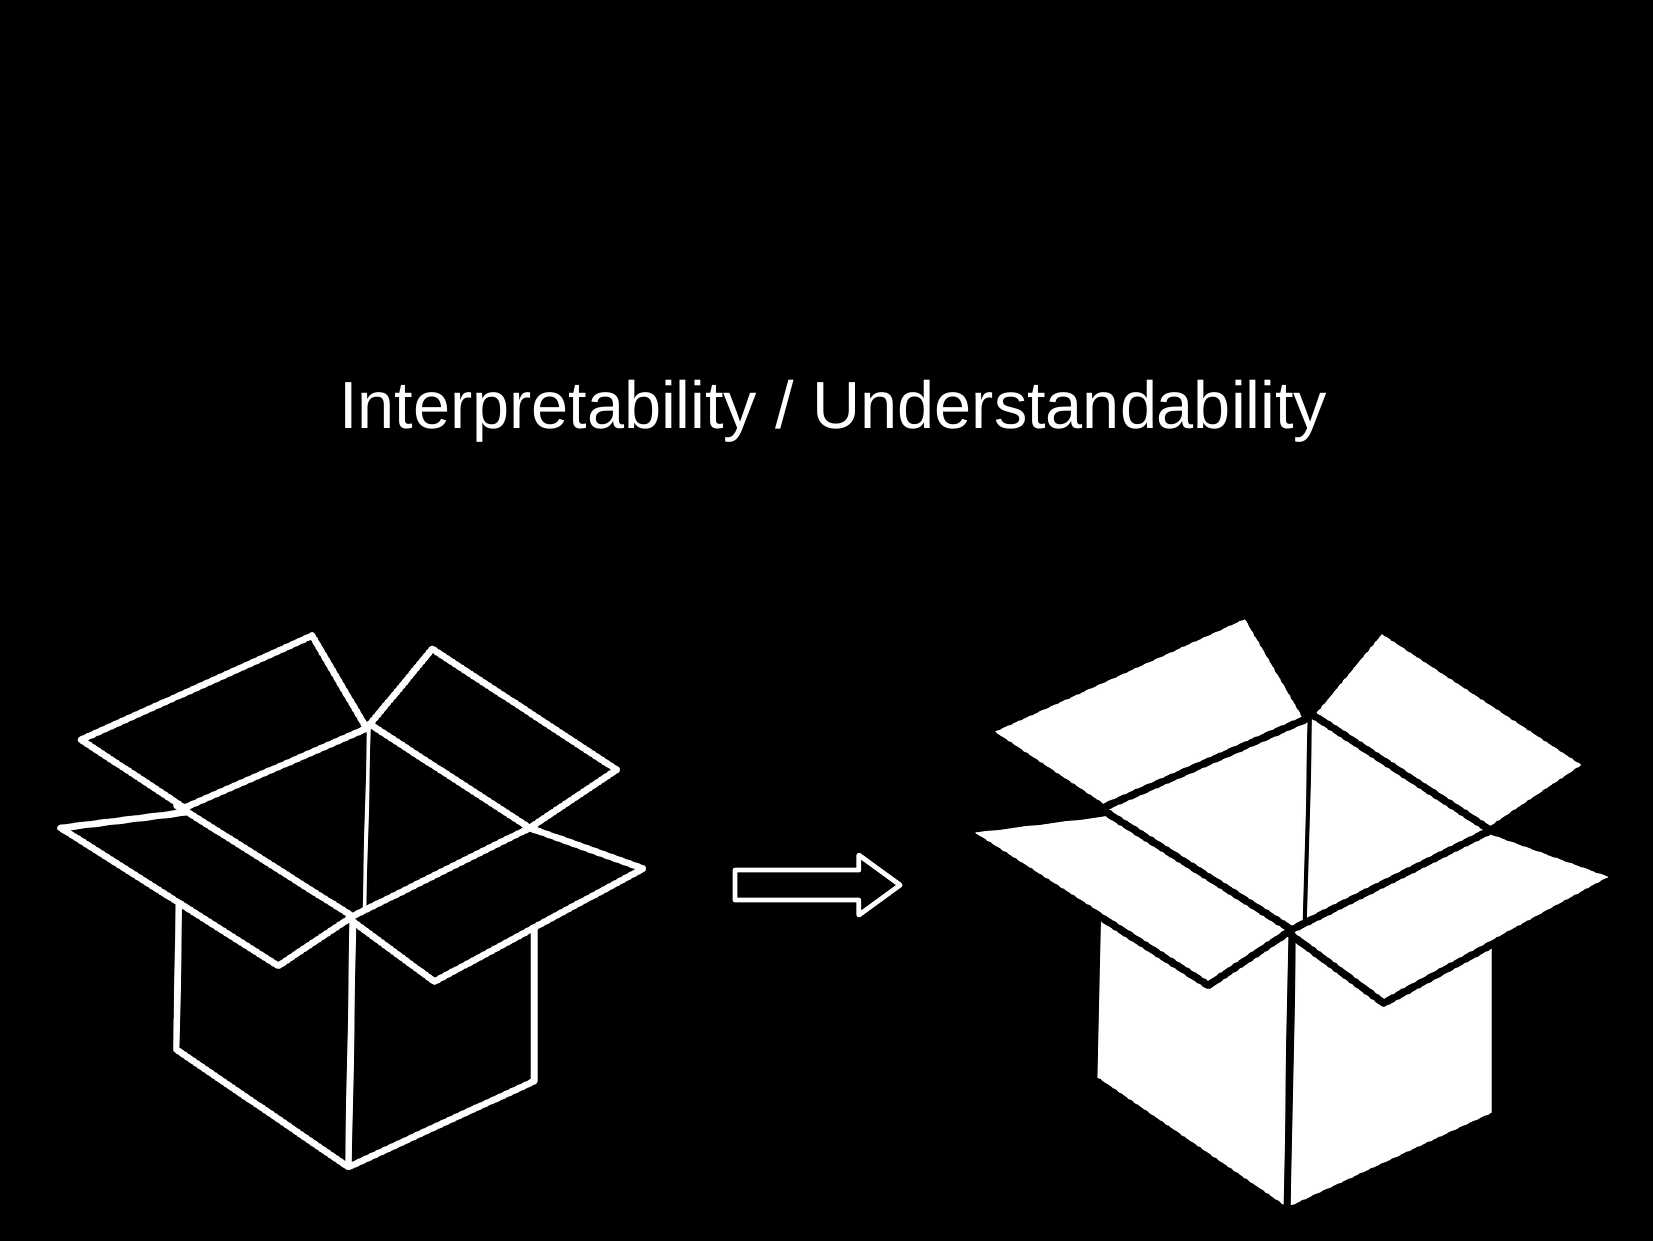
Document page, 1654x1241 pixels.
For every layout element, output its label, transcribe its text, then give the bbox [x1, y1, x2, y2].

text_box Interpretability / Understandability [90, 0, 1578, 886]
picture [57, 632, 646, 1171]
text_box [735, 855, 901, 916]
picture [960, 610, 1621, 1216]
